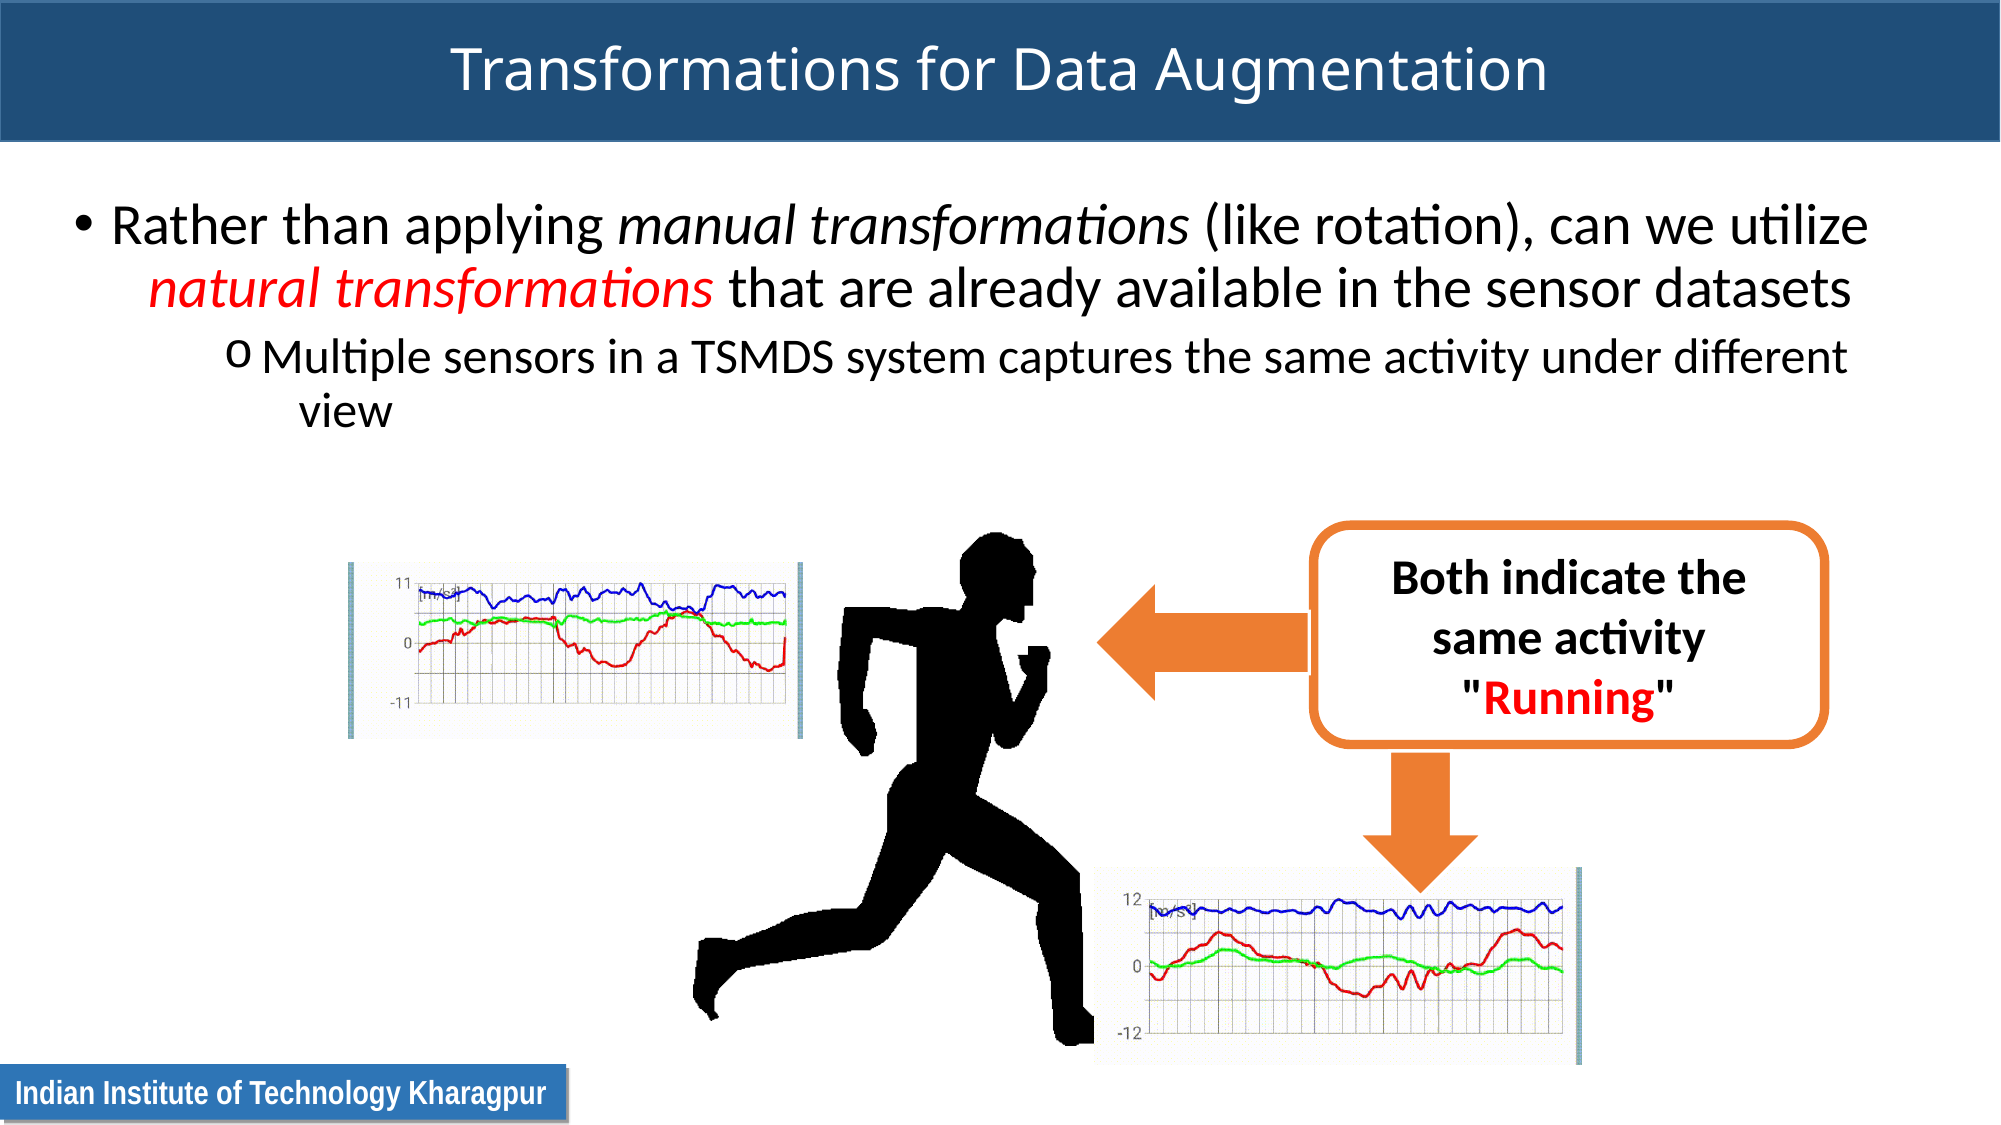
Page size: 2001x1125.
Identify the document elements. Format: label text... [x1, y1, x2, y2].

title Transformations for Data Augmentation [0, 1, 2000, 141]
list Rather than applying manual transformations (like rotation), can we utilize natural transformations that are already available in the sensor datasets Multiple sensors in a TSMDS system captures the same activity under different view [58, 186, 1954, 1065]
text_box [1358, 751, 1483, 896]
text_box Both indicate the same activity "Running" [1313, 525, 1825, 745]
picture [348, 491, 1582, 1065]
text_box [1094, 579, 1310, 706]
